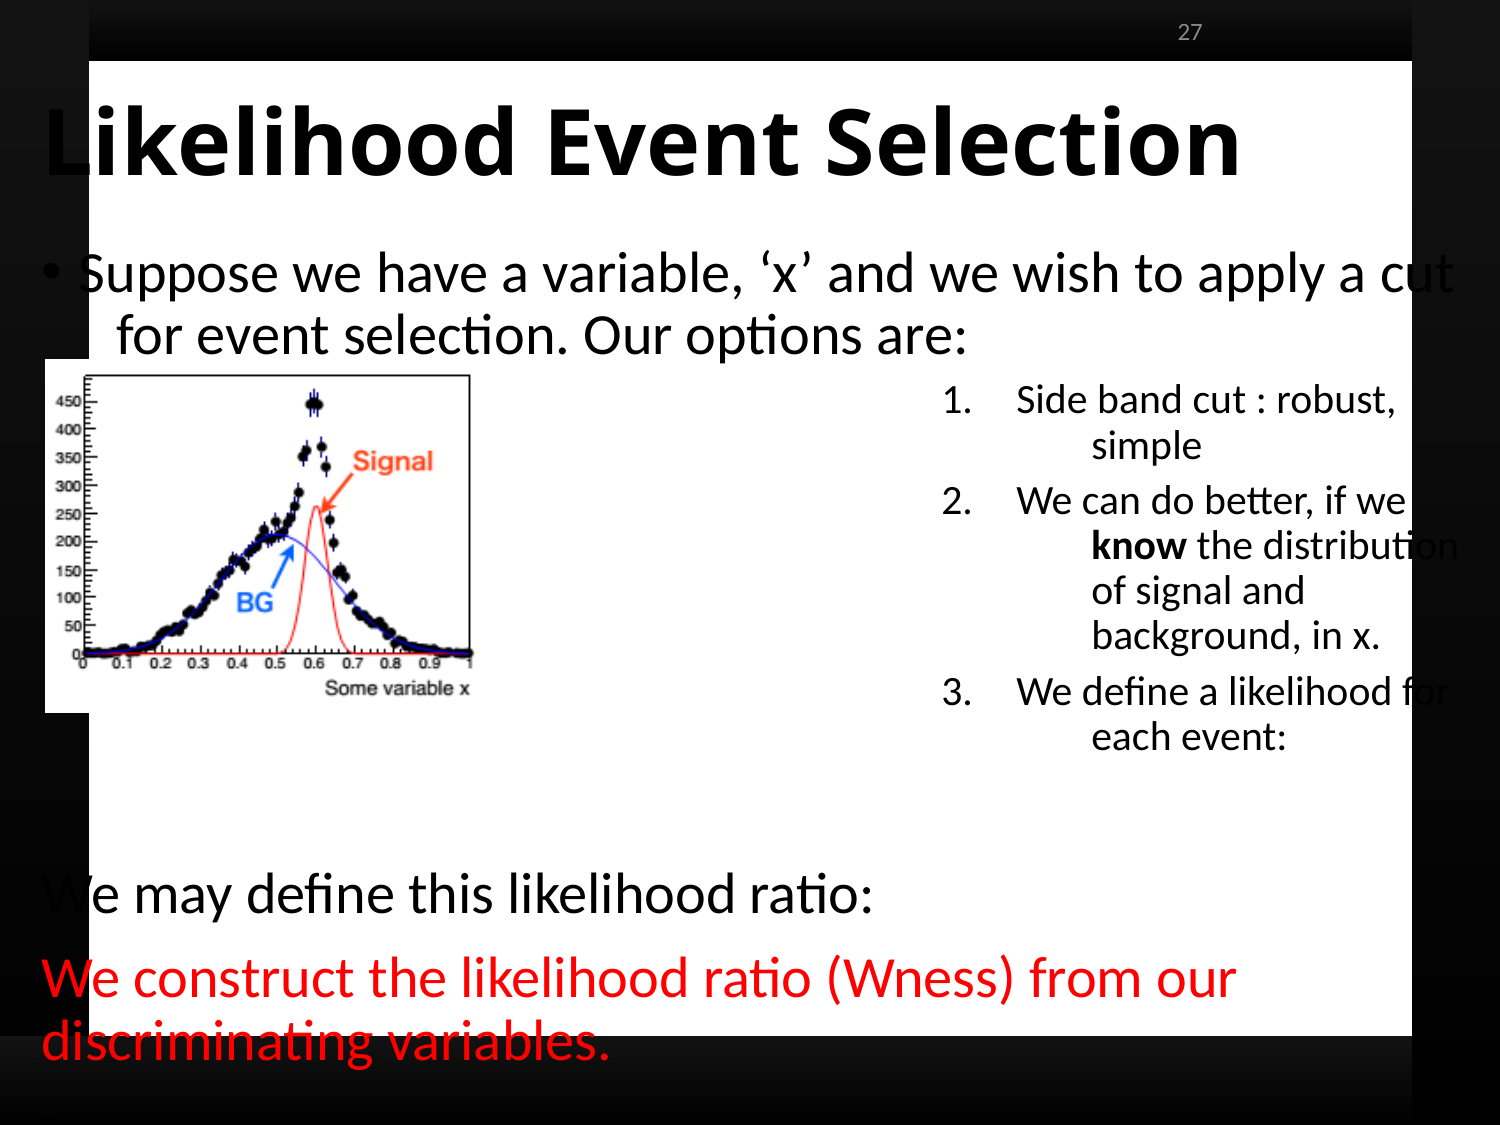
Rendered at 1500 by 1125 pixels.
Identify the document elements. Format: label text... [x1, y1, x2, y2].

title Likelihood Event Selection [26, 71, 1482, 222]
list Suppose we have a variable, ‘x’ and we wish to apply a cut for event selection. Our options are: Side band cut : robust, simple We can do better, if we know the distribution of signal and background, in x. We define a likelihood for each event: We may define this likelihood ratio: We construct the likelihood ratio (Wness) from our discriminating variables. [26, 234, 1483, 299]
text_box [26, 299, 1483, 1106]
slide_number 27 [1162, 0, 1500, 61]
